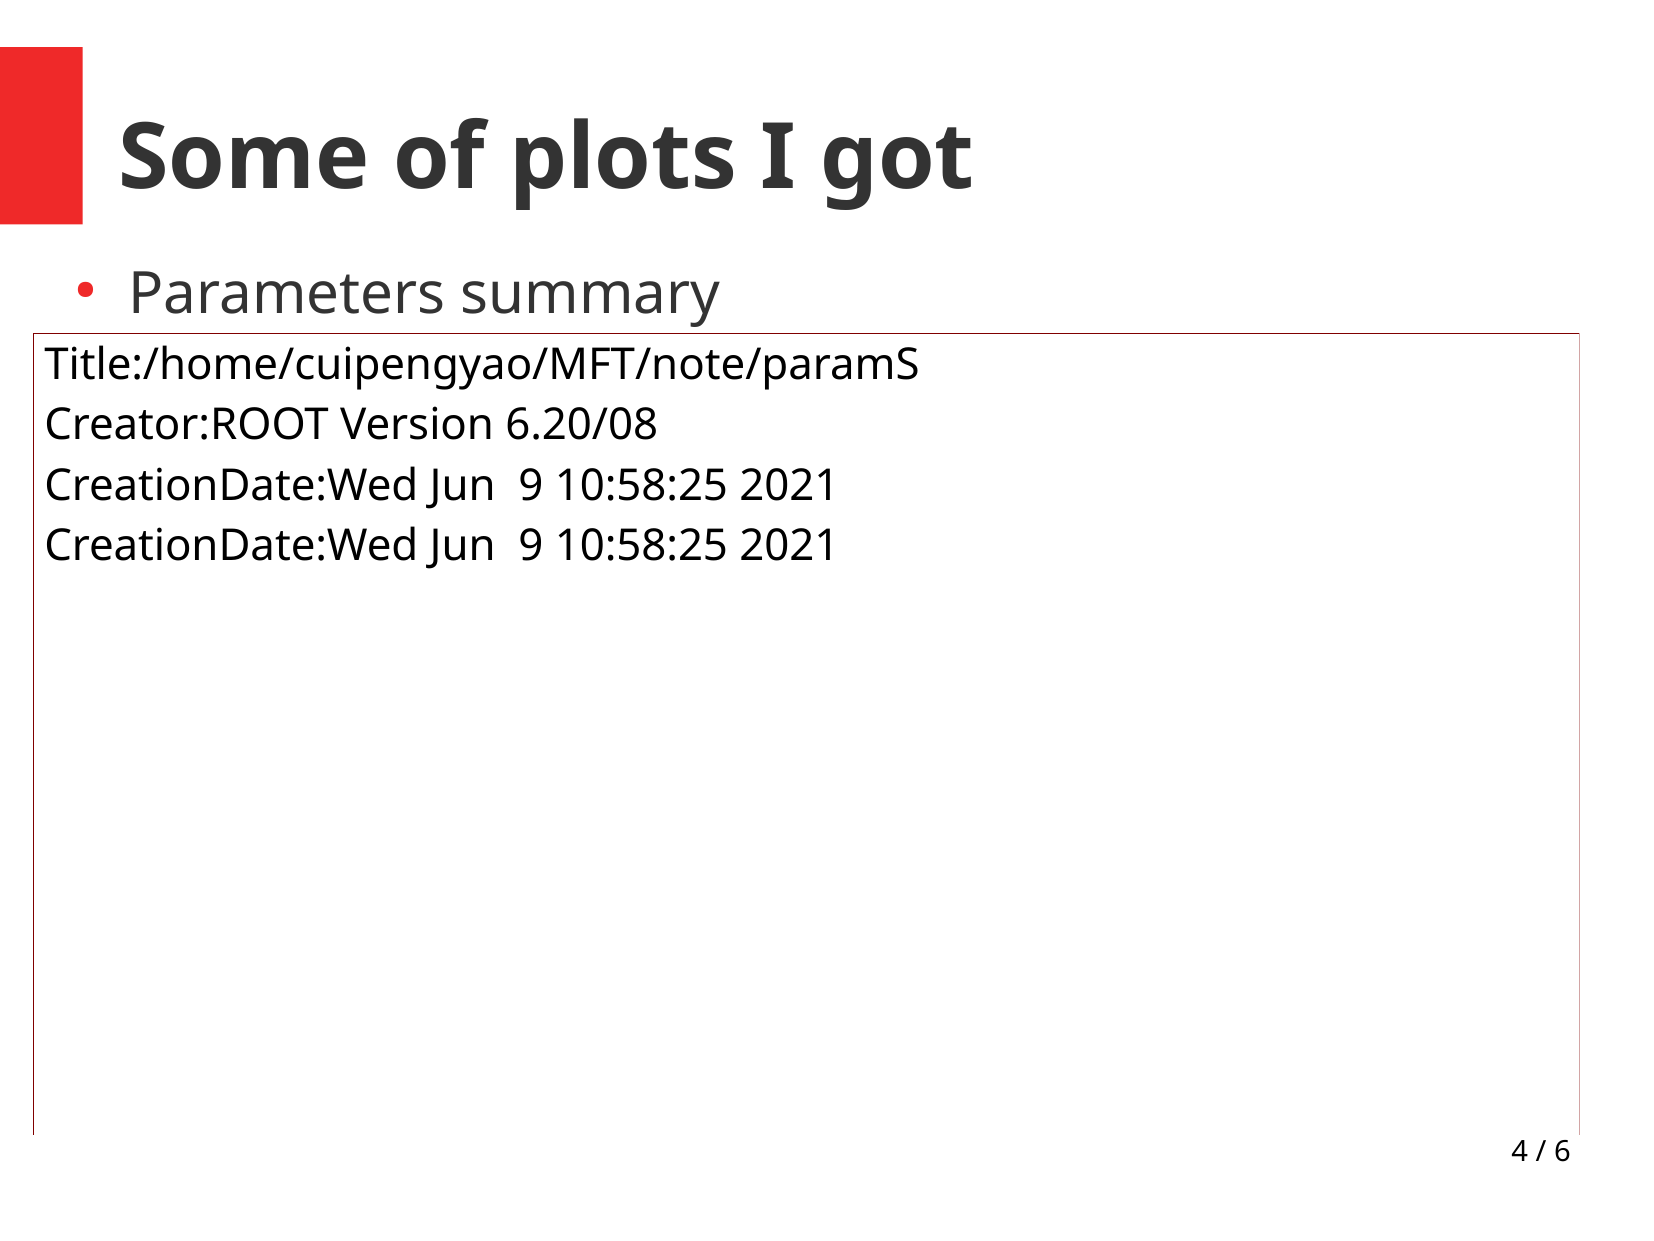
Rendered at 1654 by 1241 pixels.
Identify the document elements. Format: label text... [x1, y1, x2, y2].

list Parameters summary [57, 251, 1475, 971]
title Some of plots I got [118, 49, 1571, 257]
picture [30, 330, 1580, 1135]
